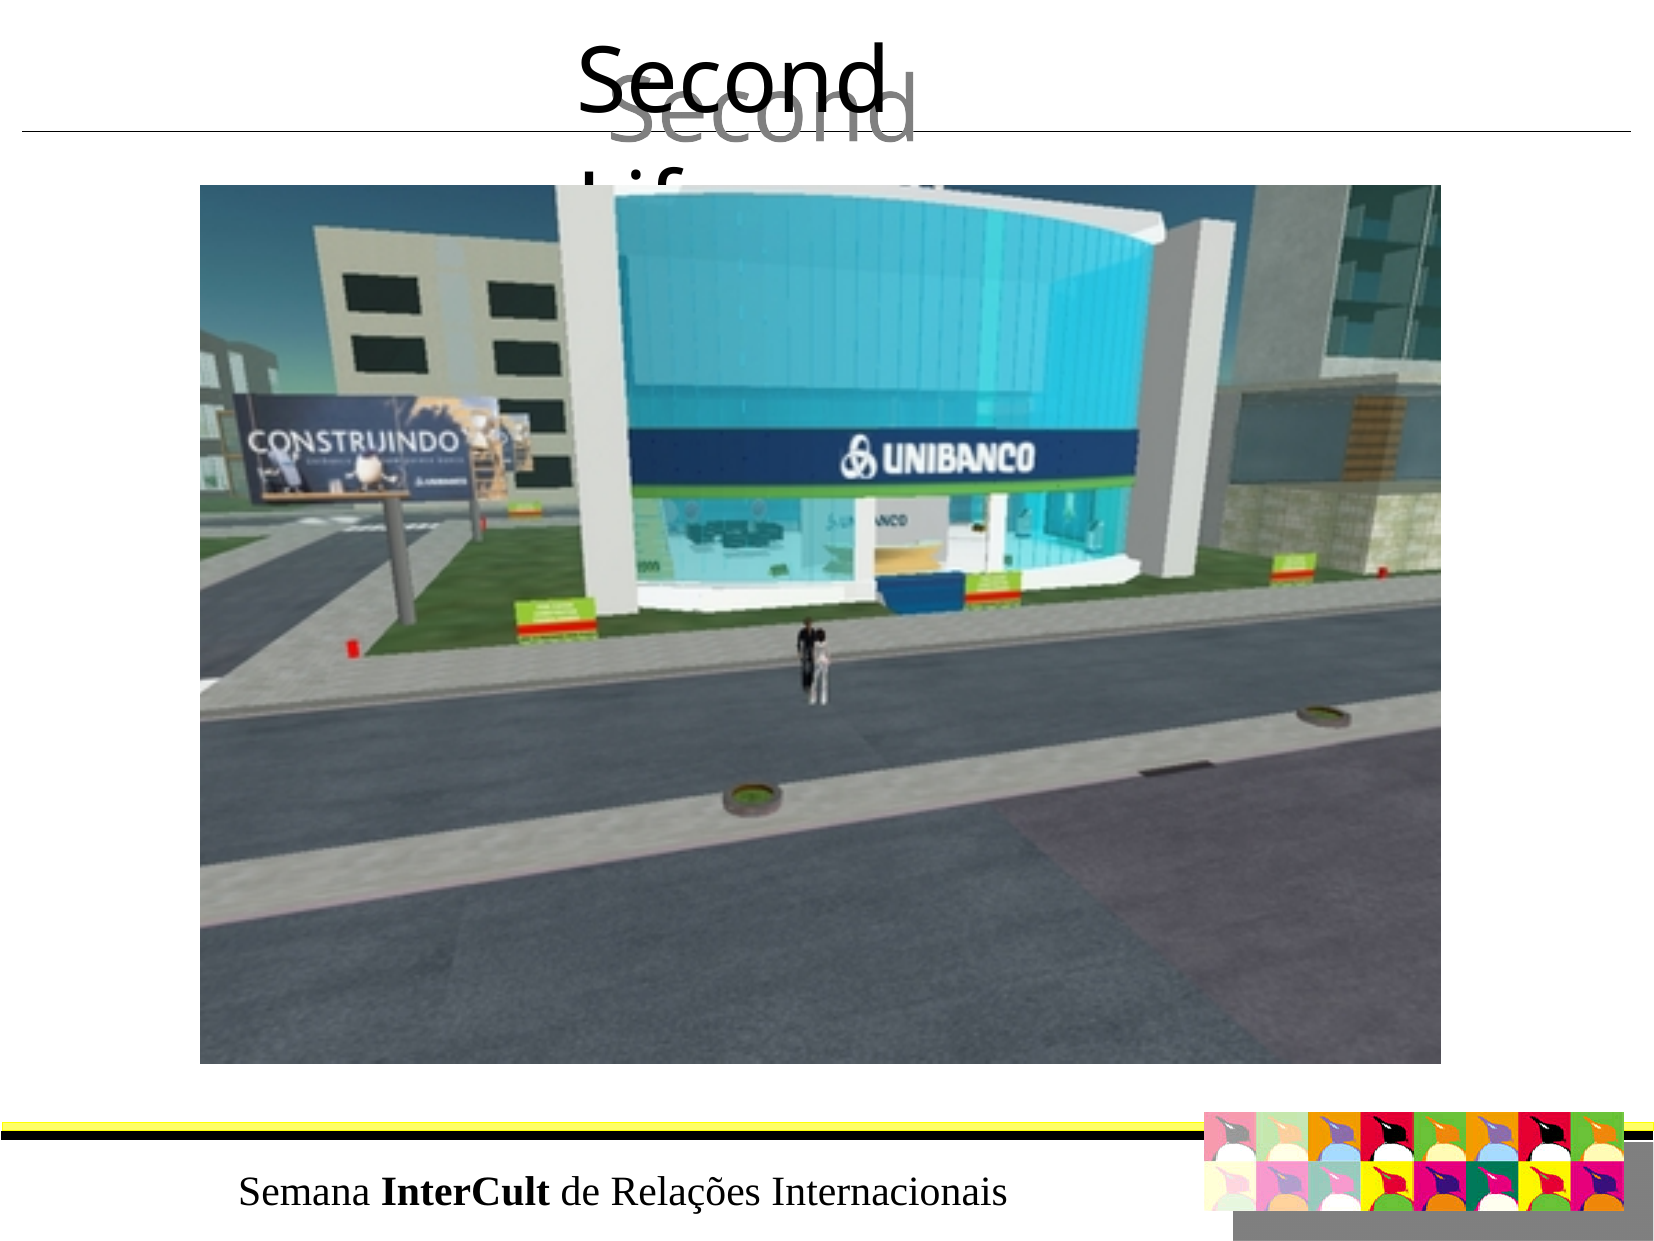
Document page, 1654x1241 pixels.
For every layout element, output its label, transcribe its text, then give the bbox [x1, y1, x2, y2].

chart [1204, 1112, 1624, 1211]
text_box Second Life [576, 14, 1043, 125]
text_box [1, 1122, 1204, 1140]
picture [200, 185, 1441, 1064]
text_box [1624, 1122, 1654, 1140]
text_box Semana InterCult de Relações Internacionais [238, 1168, 1009, 1217]
